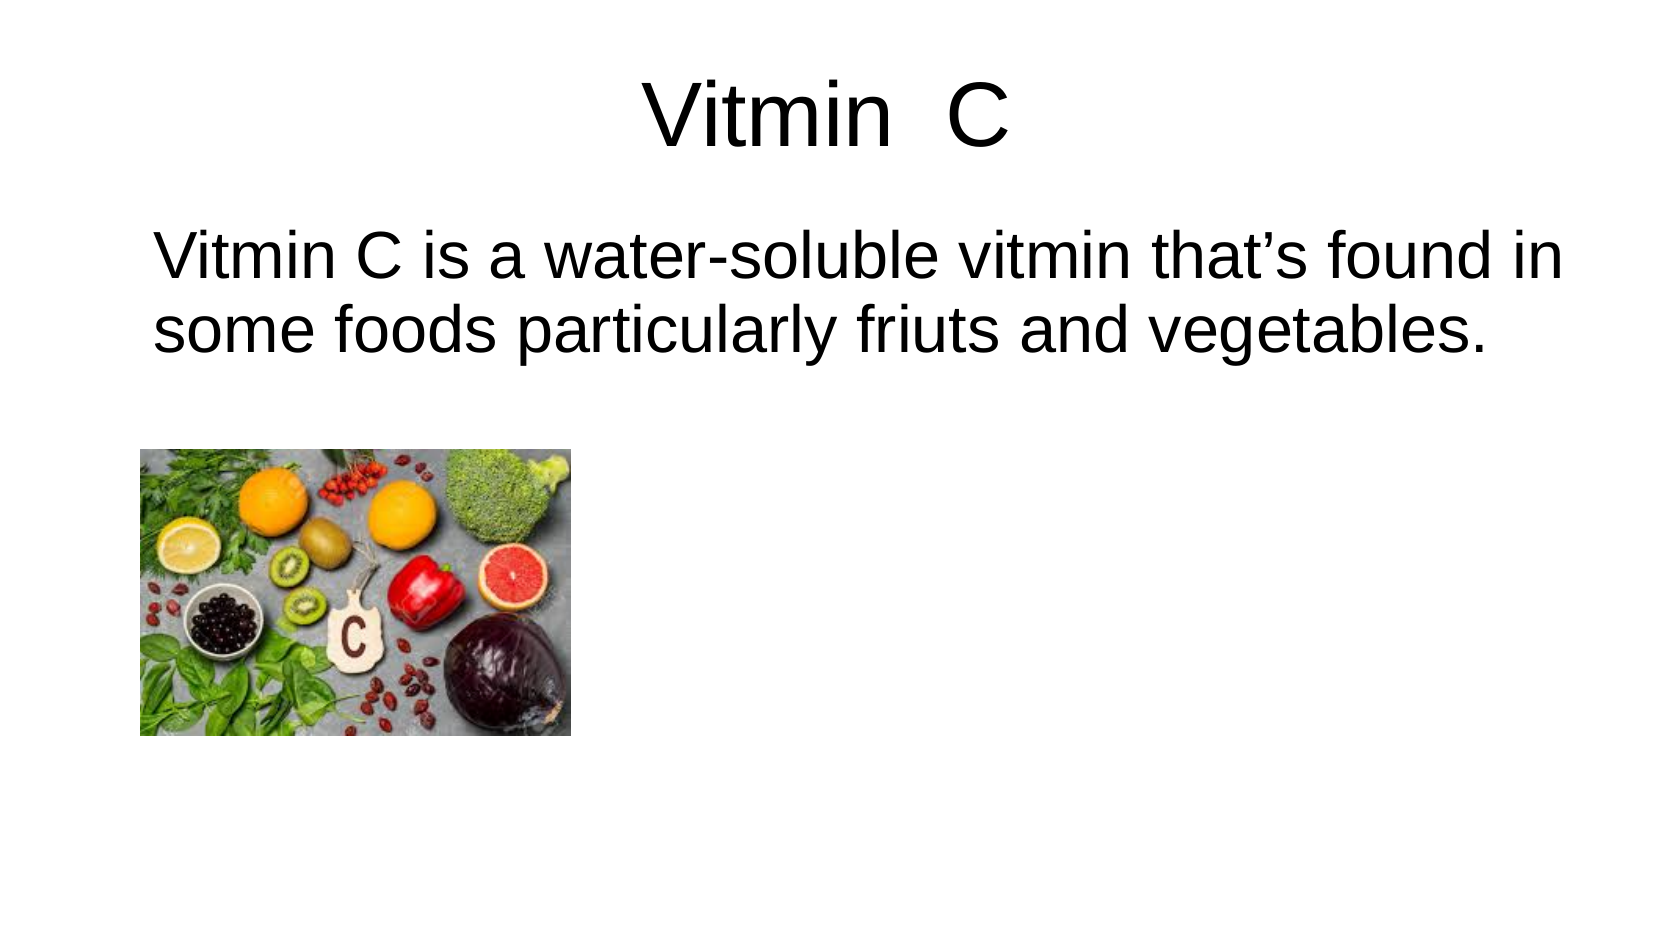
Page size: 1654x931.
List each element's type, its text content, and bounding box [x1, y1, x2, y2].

title Vitmin C [82, 37, 1571, 193]
list Vitmin C is a water-soluble vitmin that’s found in some foods particularly friuts and vegetables. [82, 217, 1571, 758]
picture [140, 449, 571, 736]
